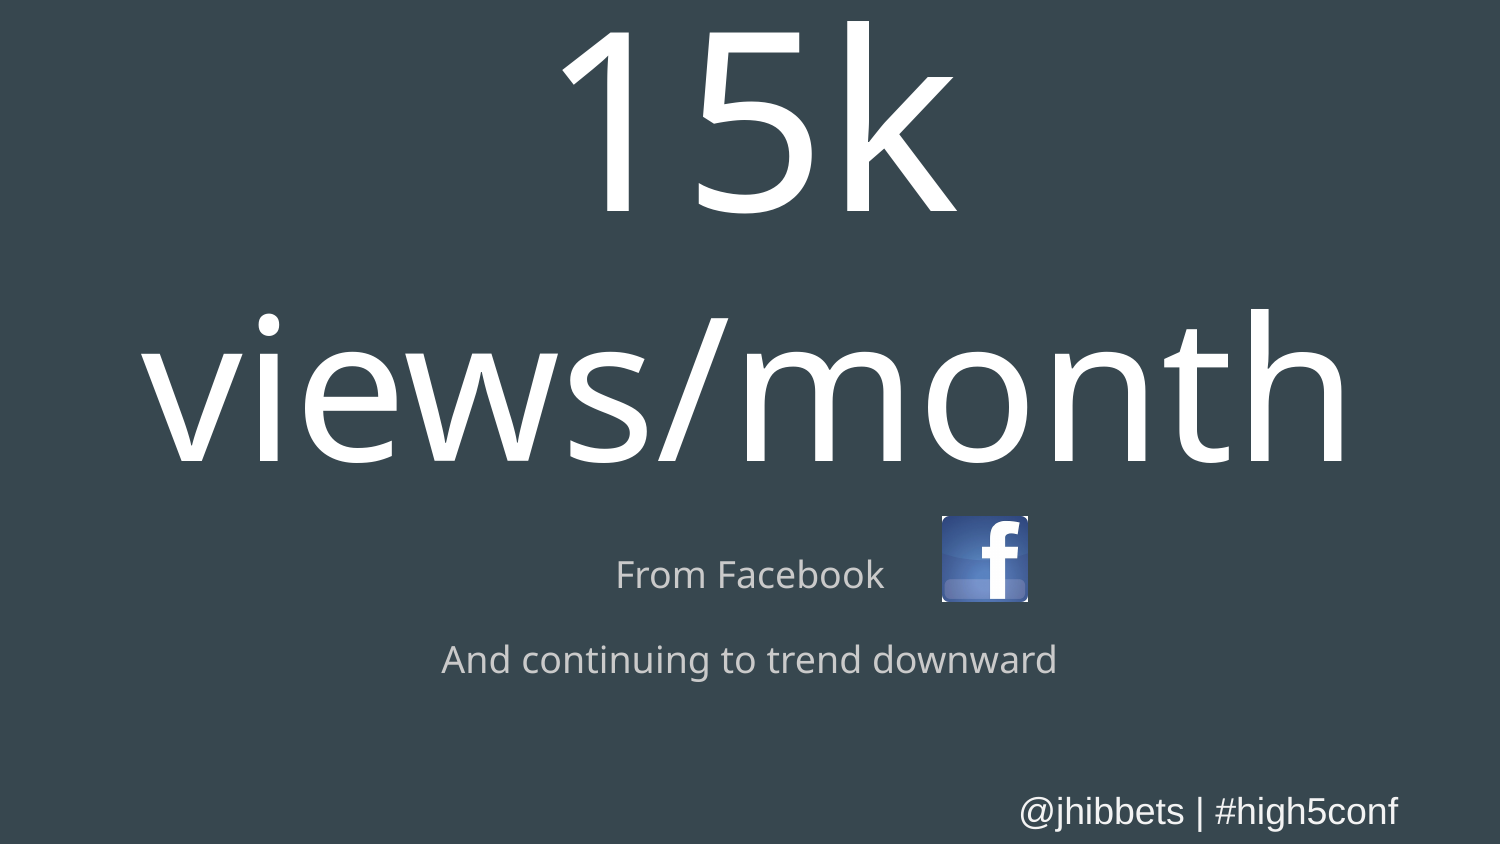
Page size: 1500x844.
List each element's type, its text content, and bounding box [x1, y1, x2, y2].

list From Facebook And continuing to trend downward [51, 529, 1449, 743]
picture [942, 516, 1028, 602]
title 15k views/month [51, 205, 1449, 517]
